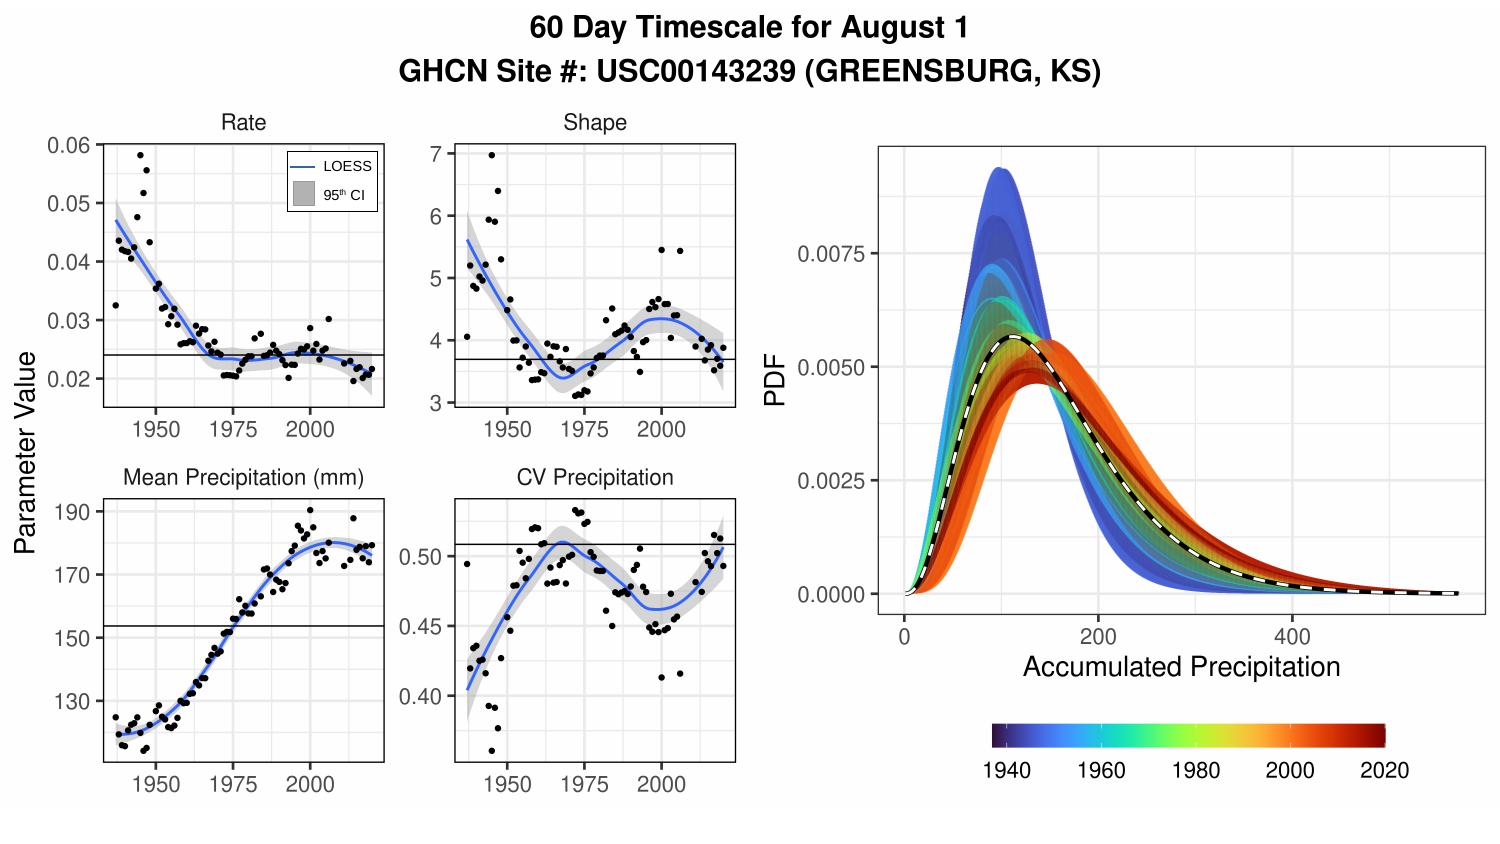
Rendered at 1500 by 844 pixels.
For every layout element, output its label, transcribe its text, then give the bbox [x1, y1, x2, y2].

picture [0, 10, 1500, 811]
text_box LOESS [308, 150, 387, 182]
text_box 95th CI [308, 180, 380, 212]
text_box [287, 151, 308, 212]
